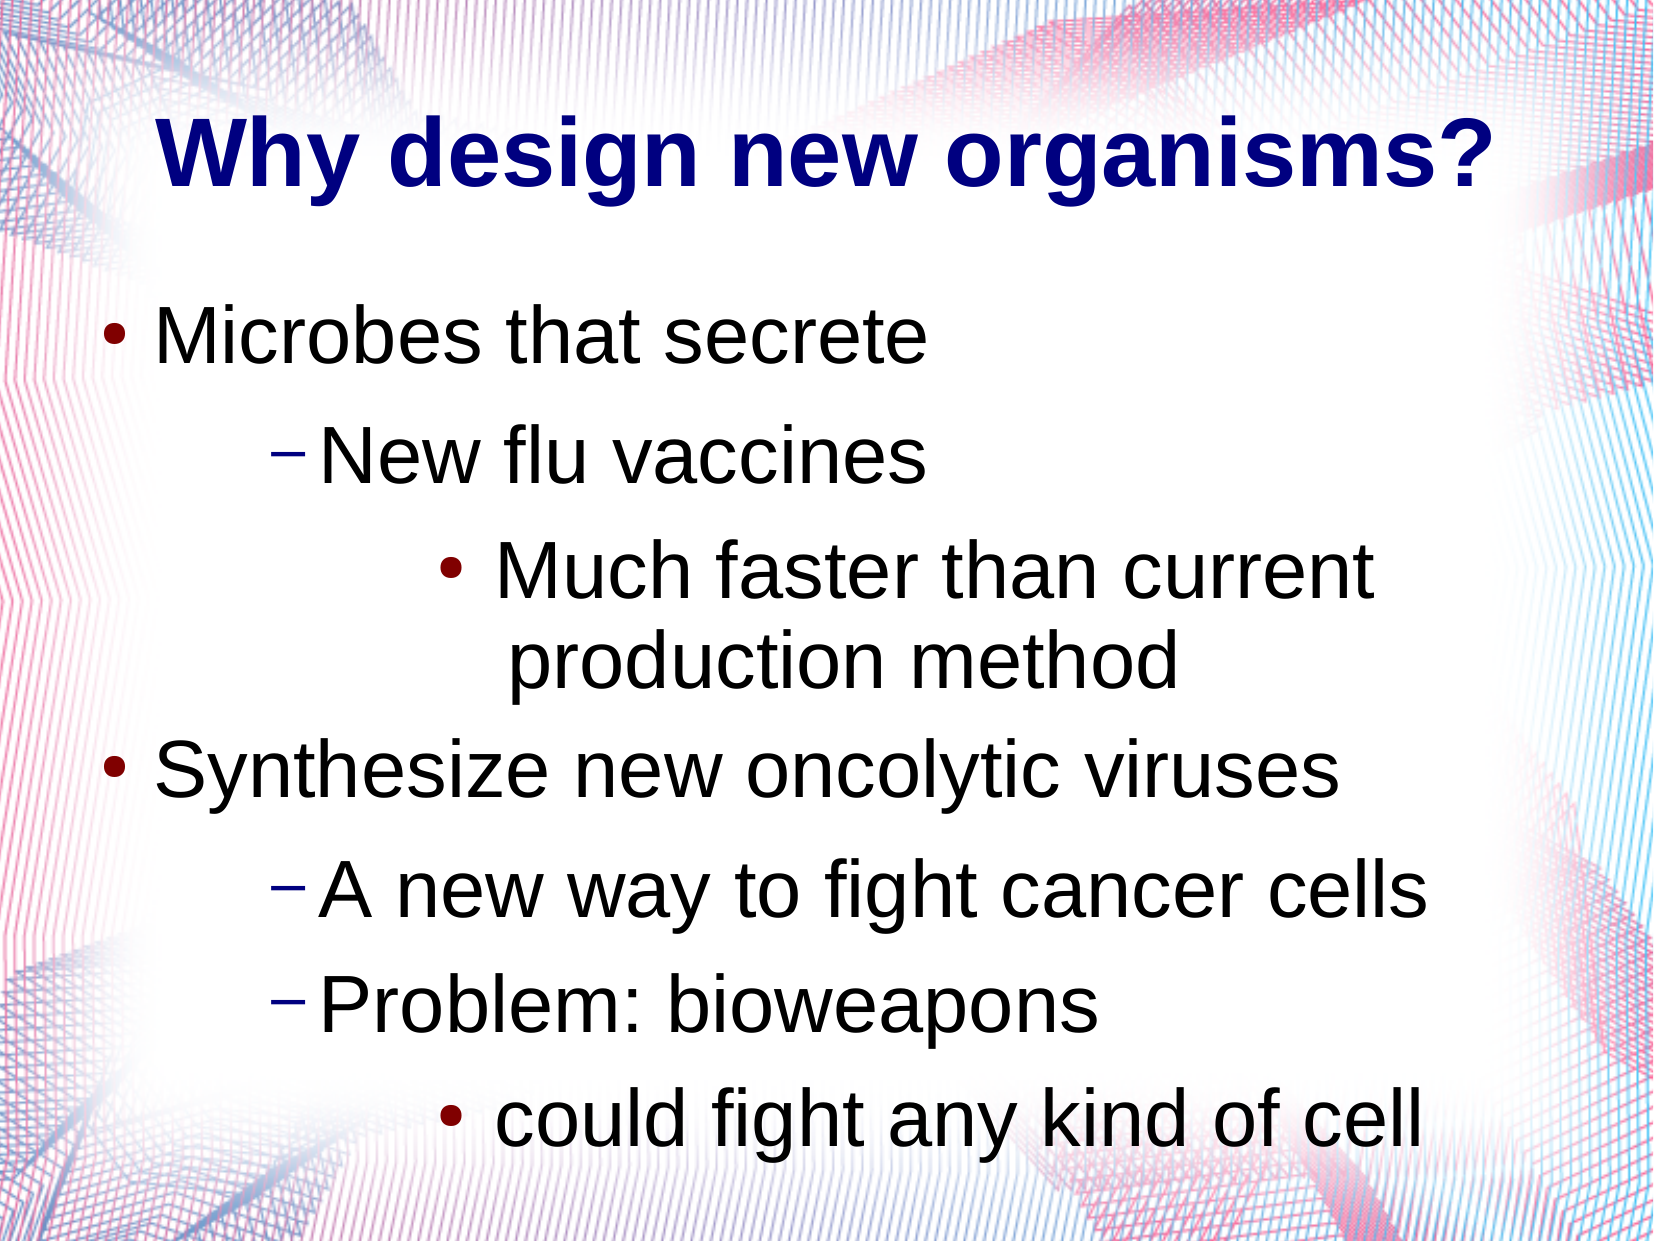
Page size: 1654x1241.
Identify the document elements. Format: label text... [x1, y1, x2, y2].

title Why design new organisms? [82, 49, 1571, 257]
list Microbes that secrete New flu vaccines Much faster than current production method Synthesize new oncolytic viruses A new way to fight cancer cells Problem: bioweapons could fight any kind of cell [82, 290, 1571, 1182]
picture [0, 0, 1654, 1241]
